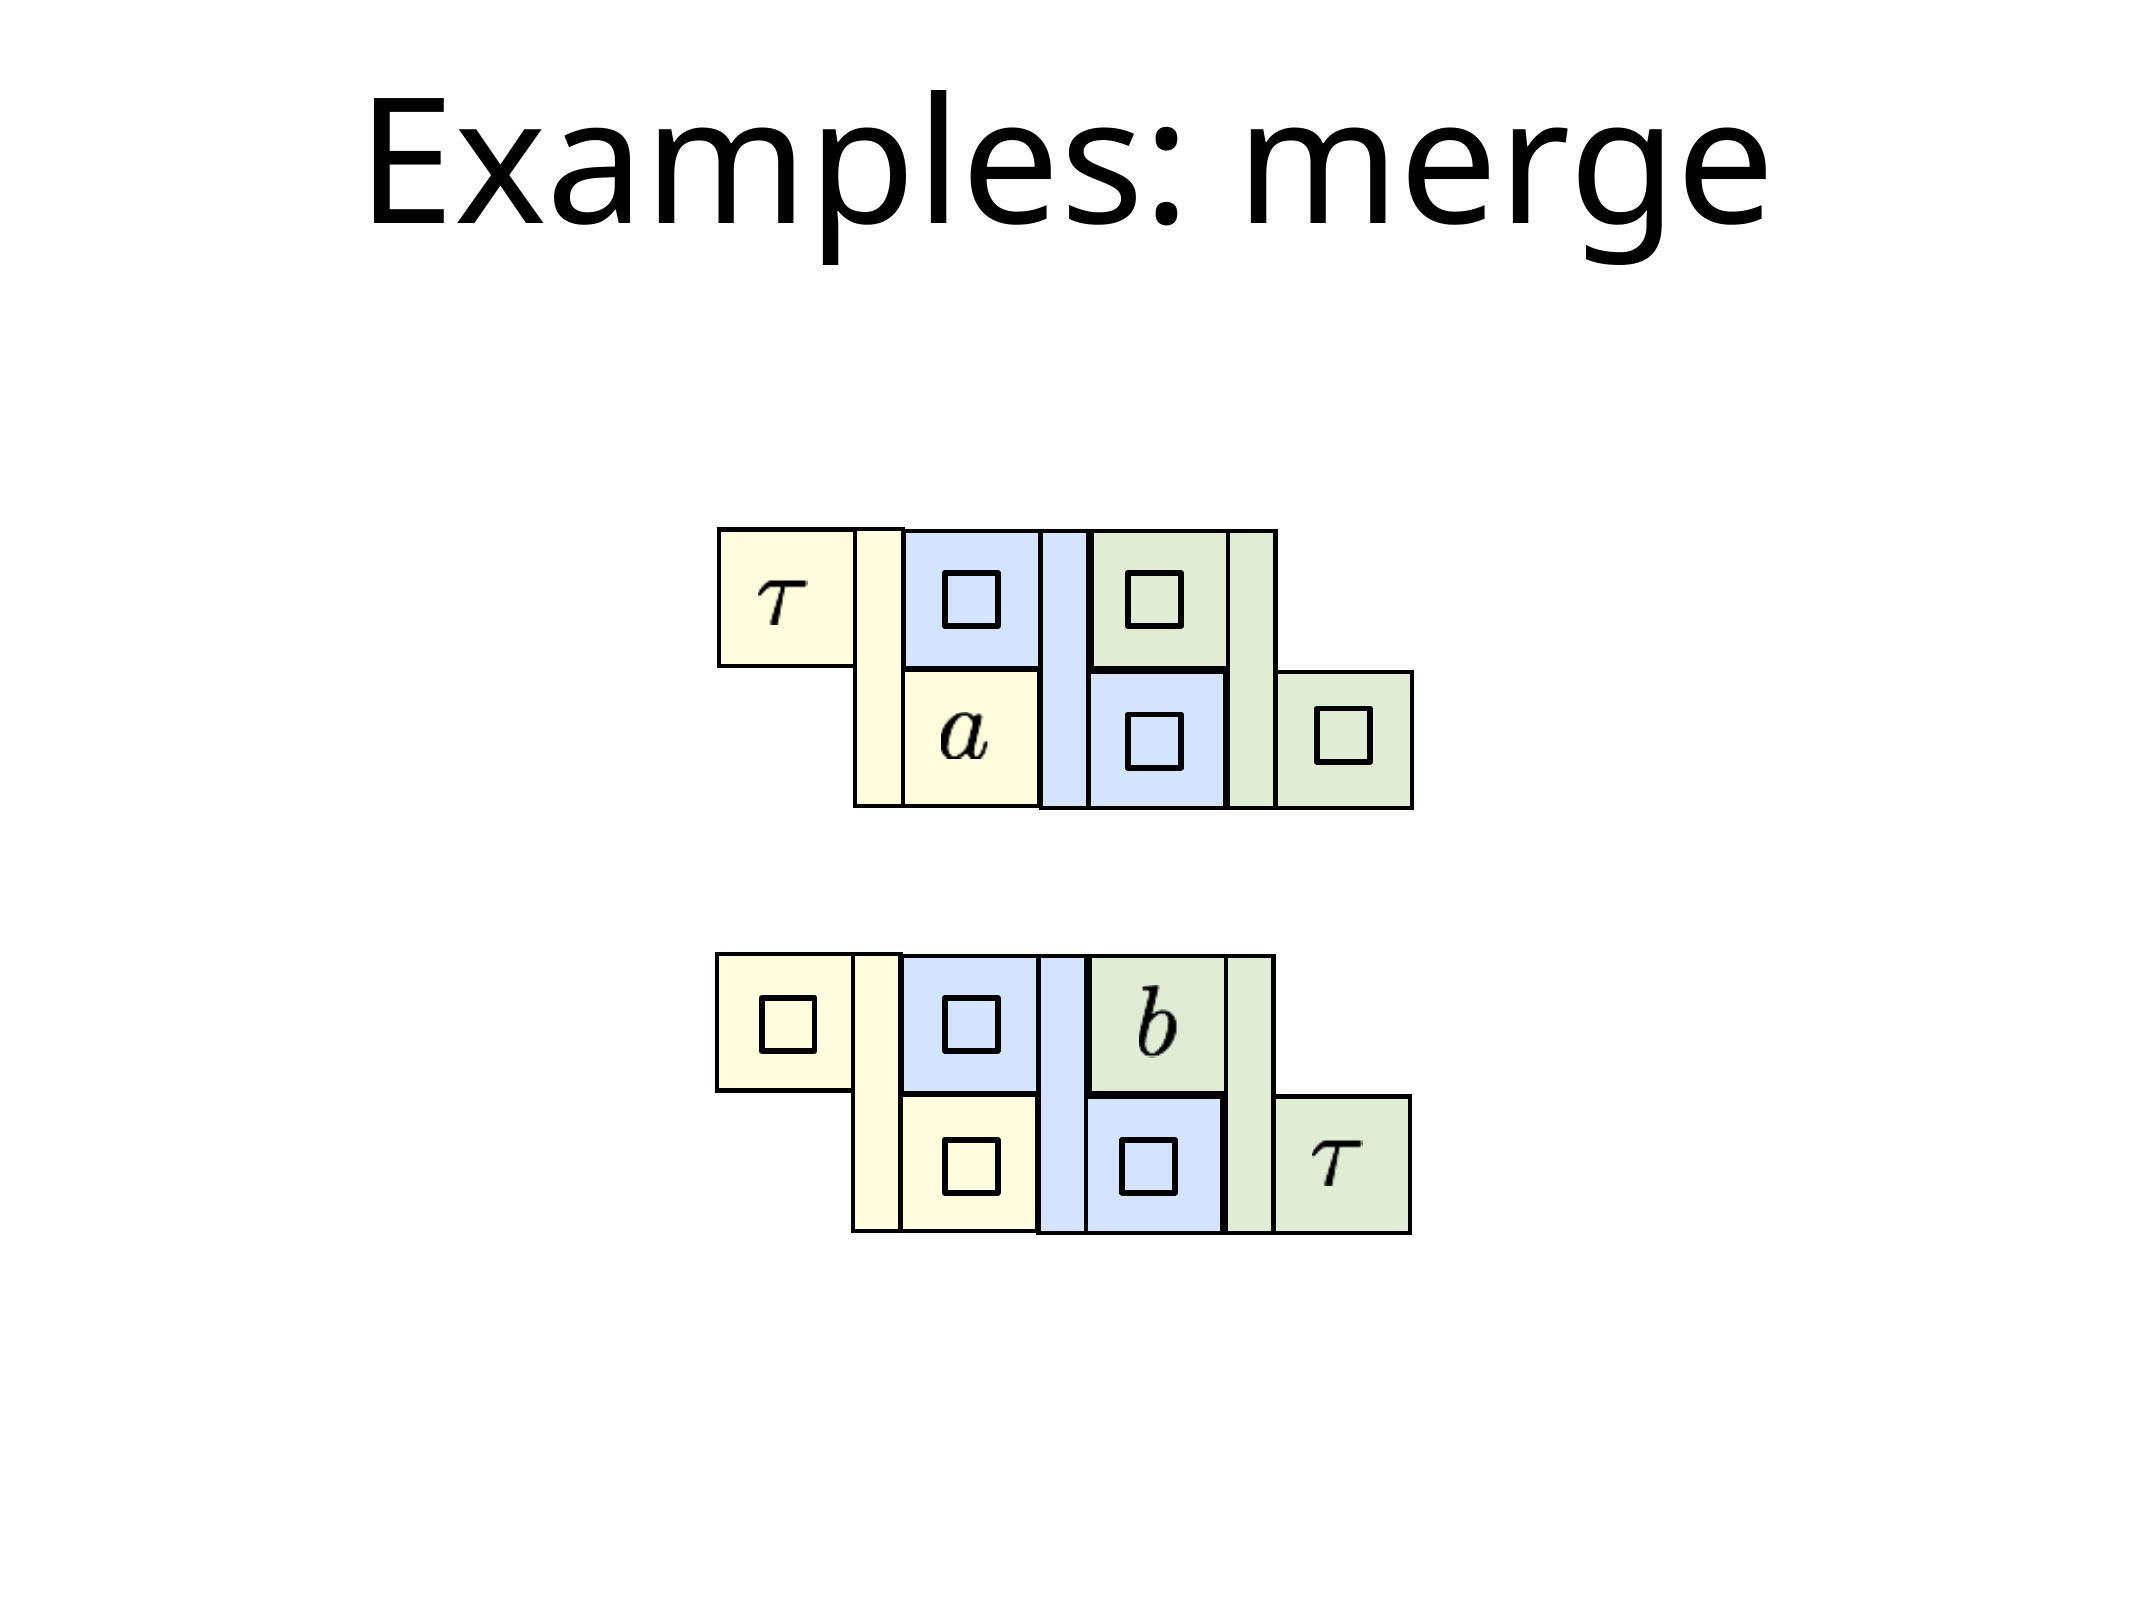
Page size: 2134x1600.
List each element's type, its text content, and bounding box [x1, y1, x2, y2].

picture [758, 579, 808, 625]
text_box [716, 954, 1223, 1234]
text_box [718, 529, 1225, 809]
picture [1139, 985, 1179, 1058]
picture [1312, 1139, 1363, 1186]
title Examples: merge [208, 41, 1925, 442]
picture [941, 712, 990, 759]
text_box [1091, 531, 1413, 809]
text_box [1089, 956, 1411, 1234]
